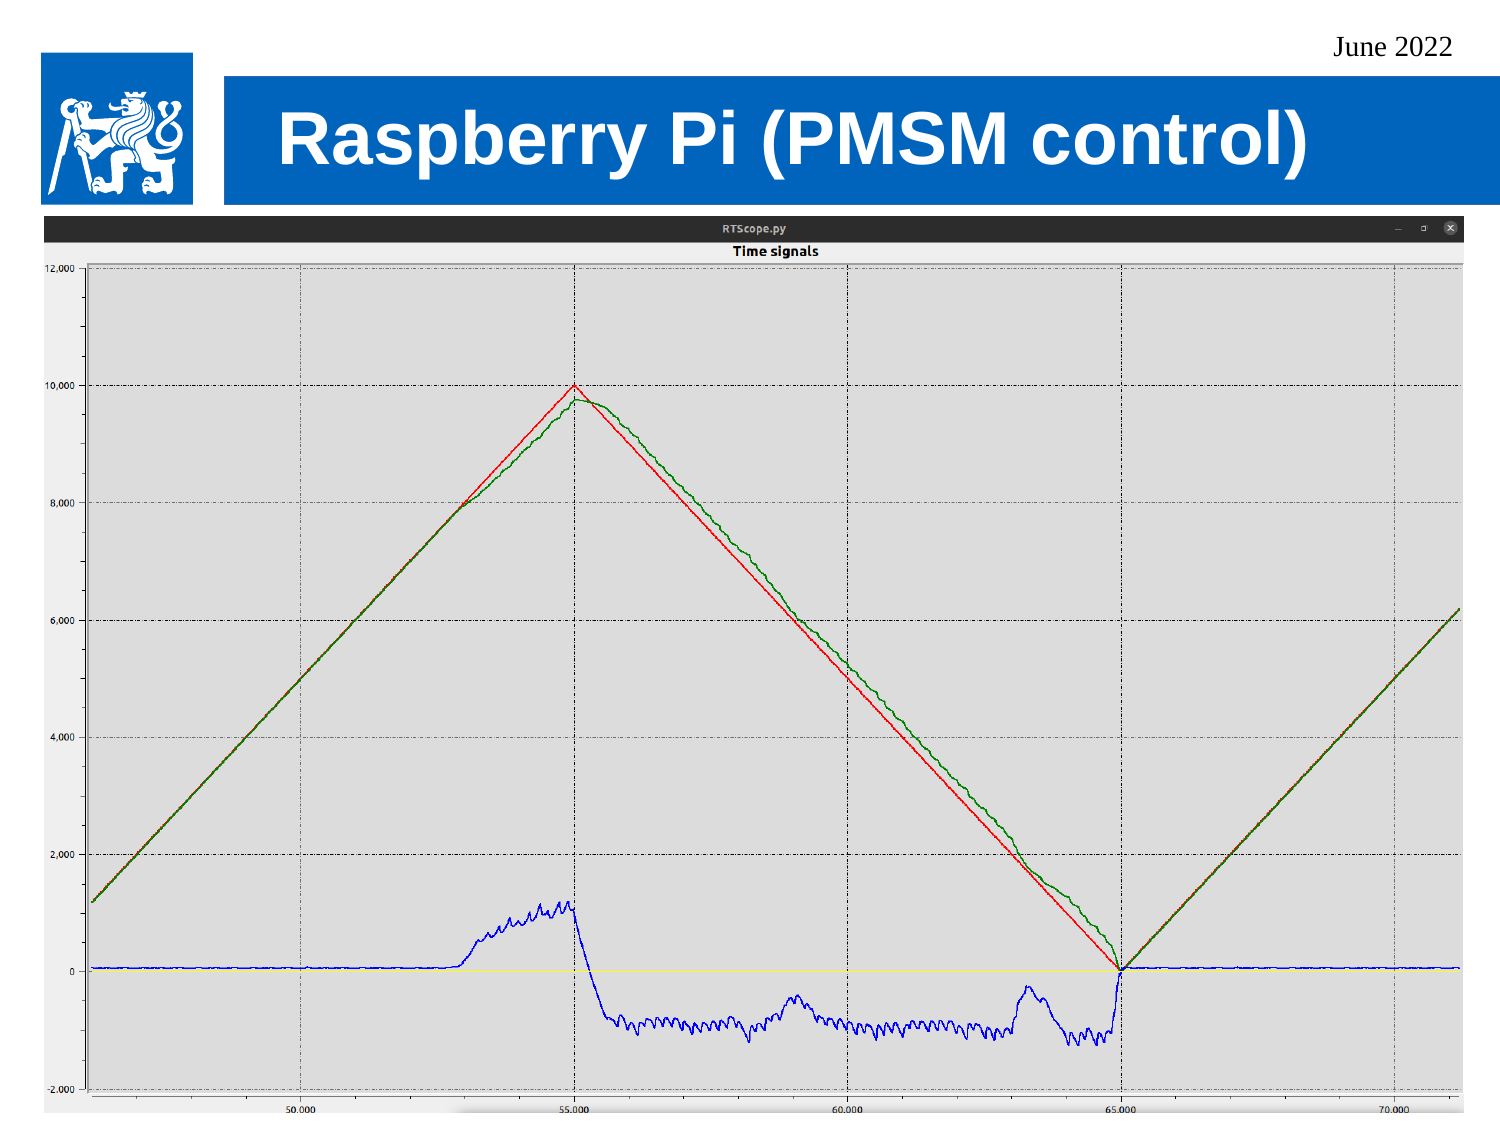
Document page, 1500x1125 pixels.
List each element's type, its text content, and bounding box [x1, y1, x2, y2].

title Raspberry Pi (PMSM control) [277, 44, 1500, 181]
picture [44, 216, 1464, 1113]
